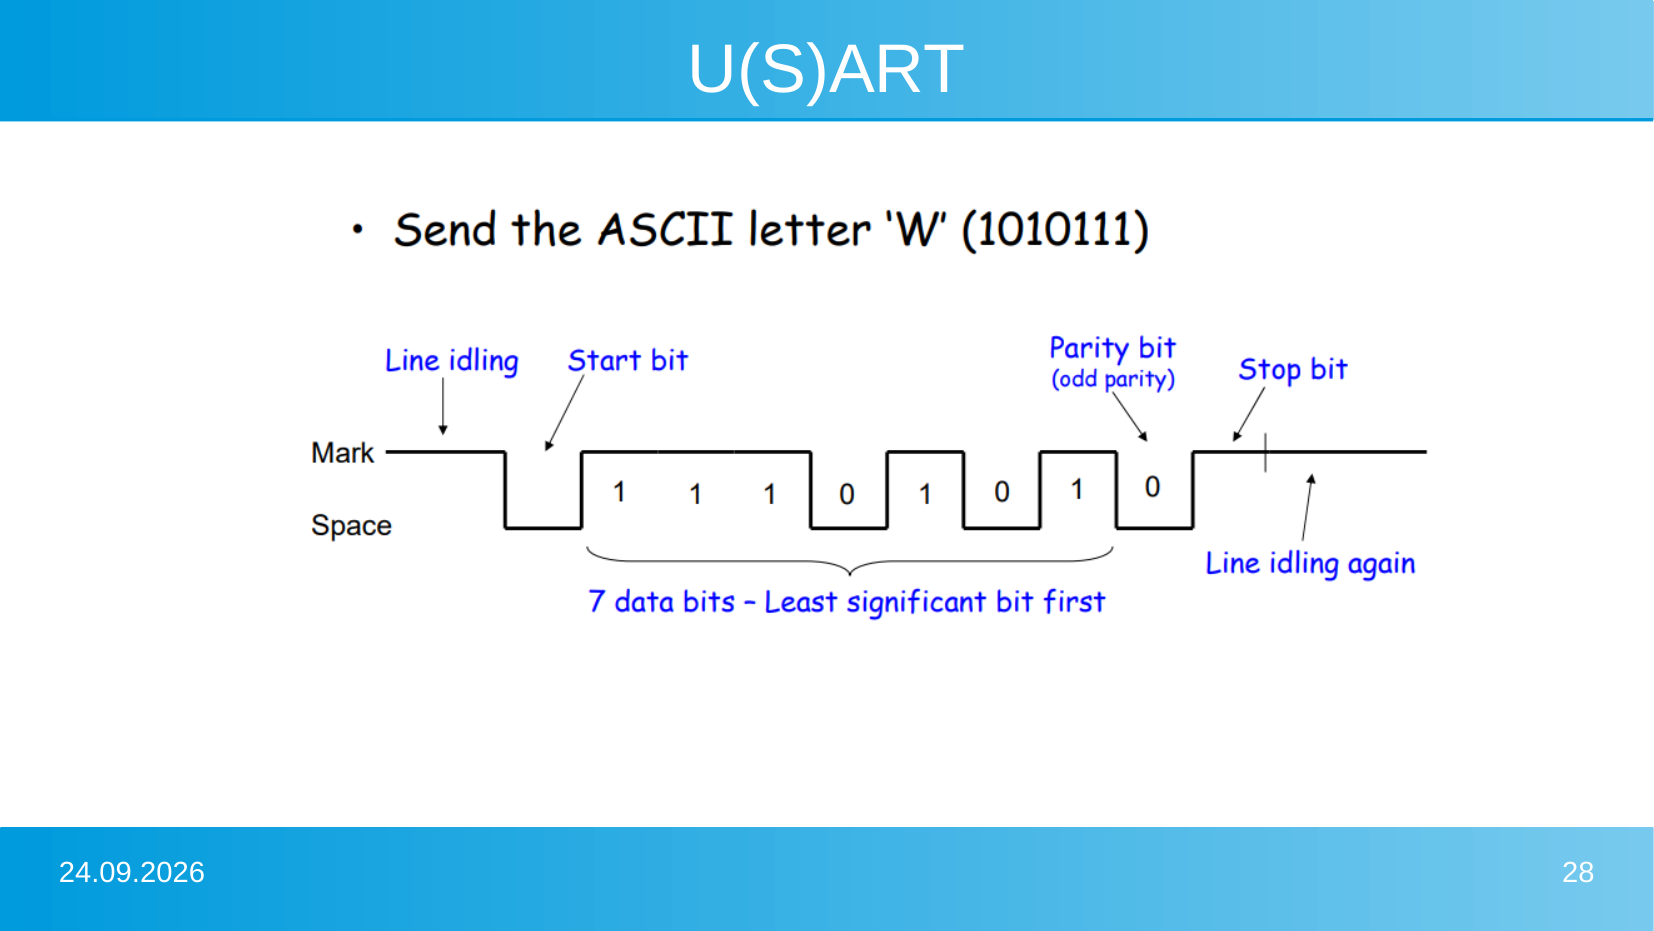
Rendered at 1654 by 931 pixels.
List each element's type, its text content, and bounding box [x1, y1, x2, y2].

picture [241, 170, 1463, 713]
title U(S)ART [59, 29, 1595, 108]
